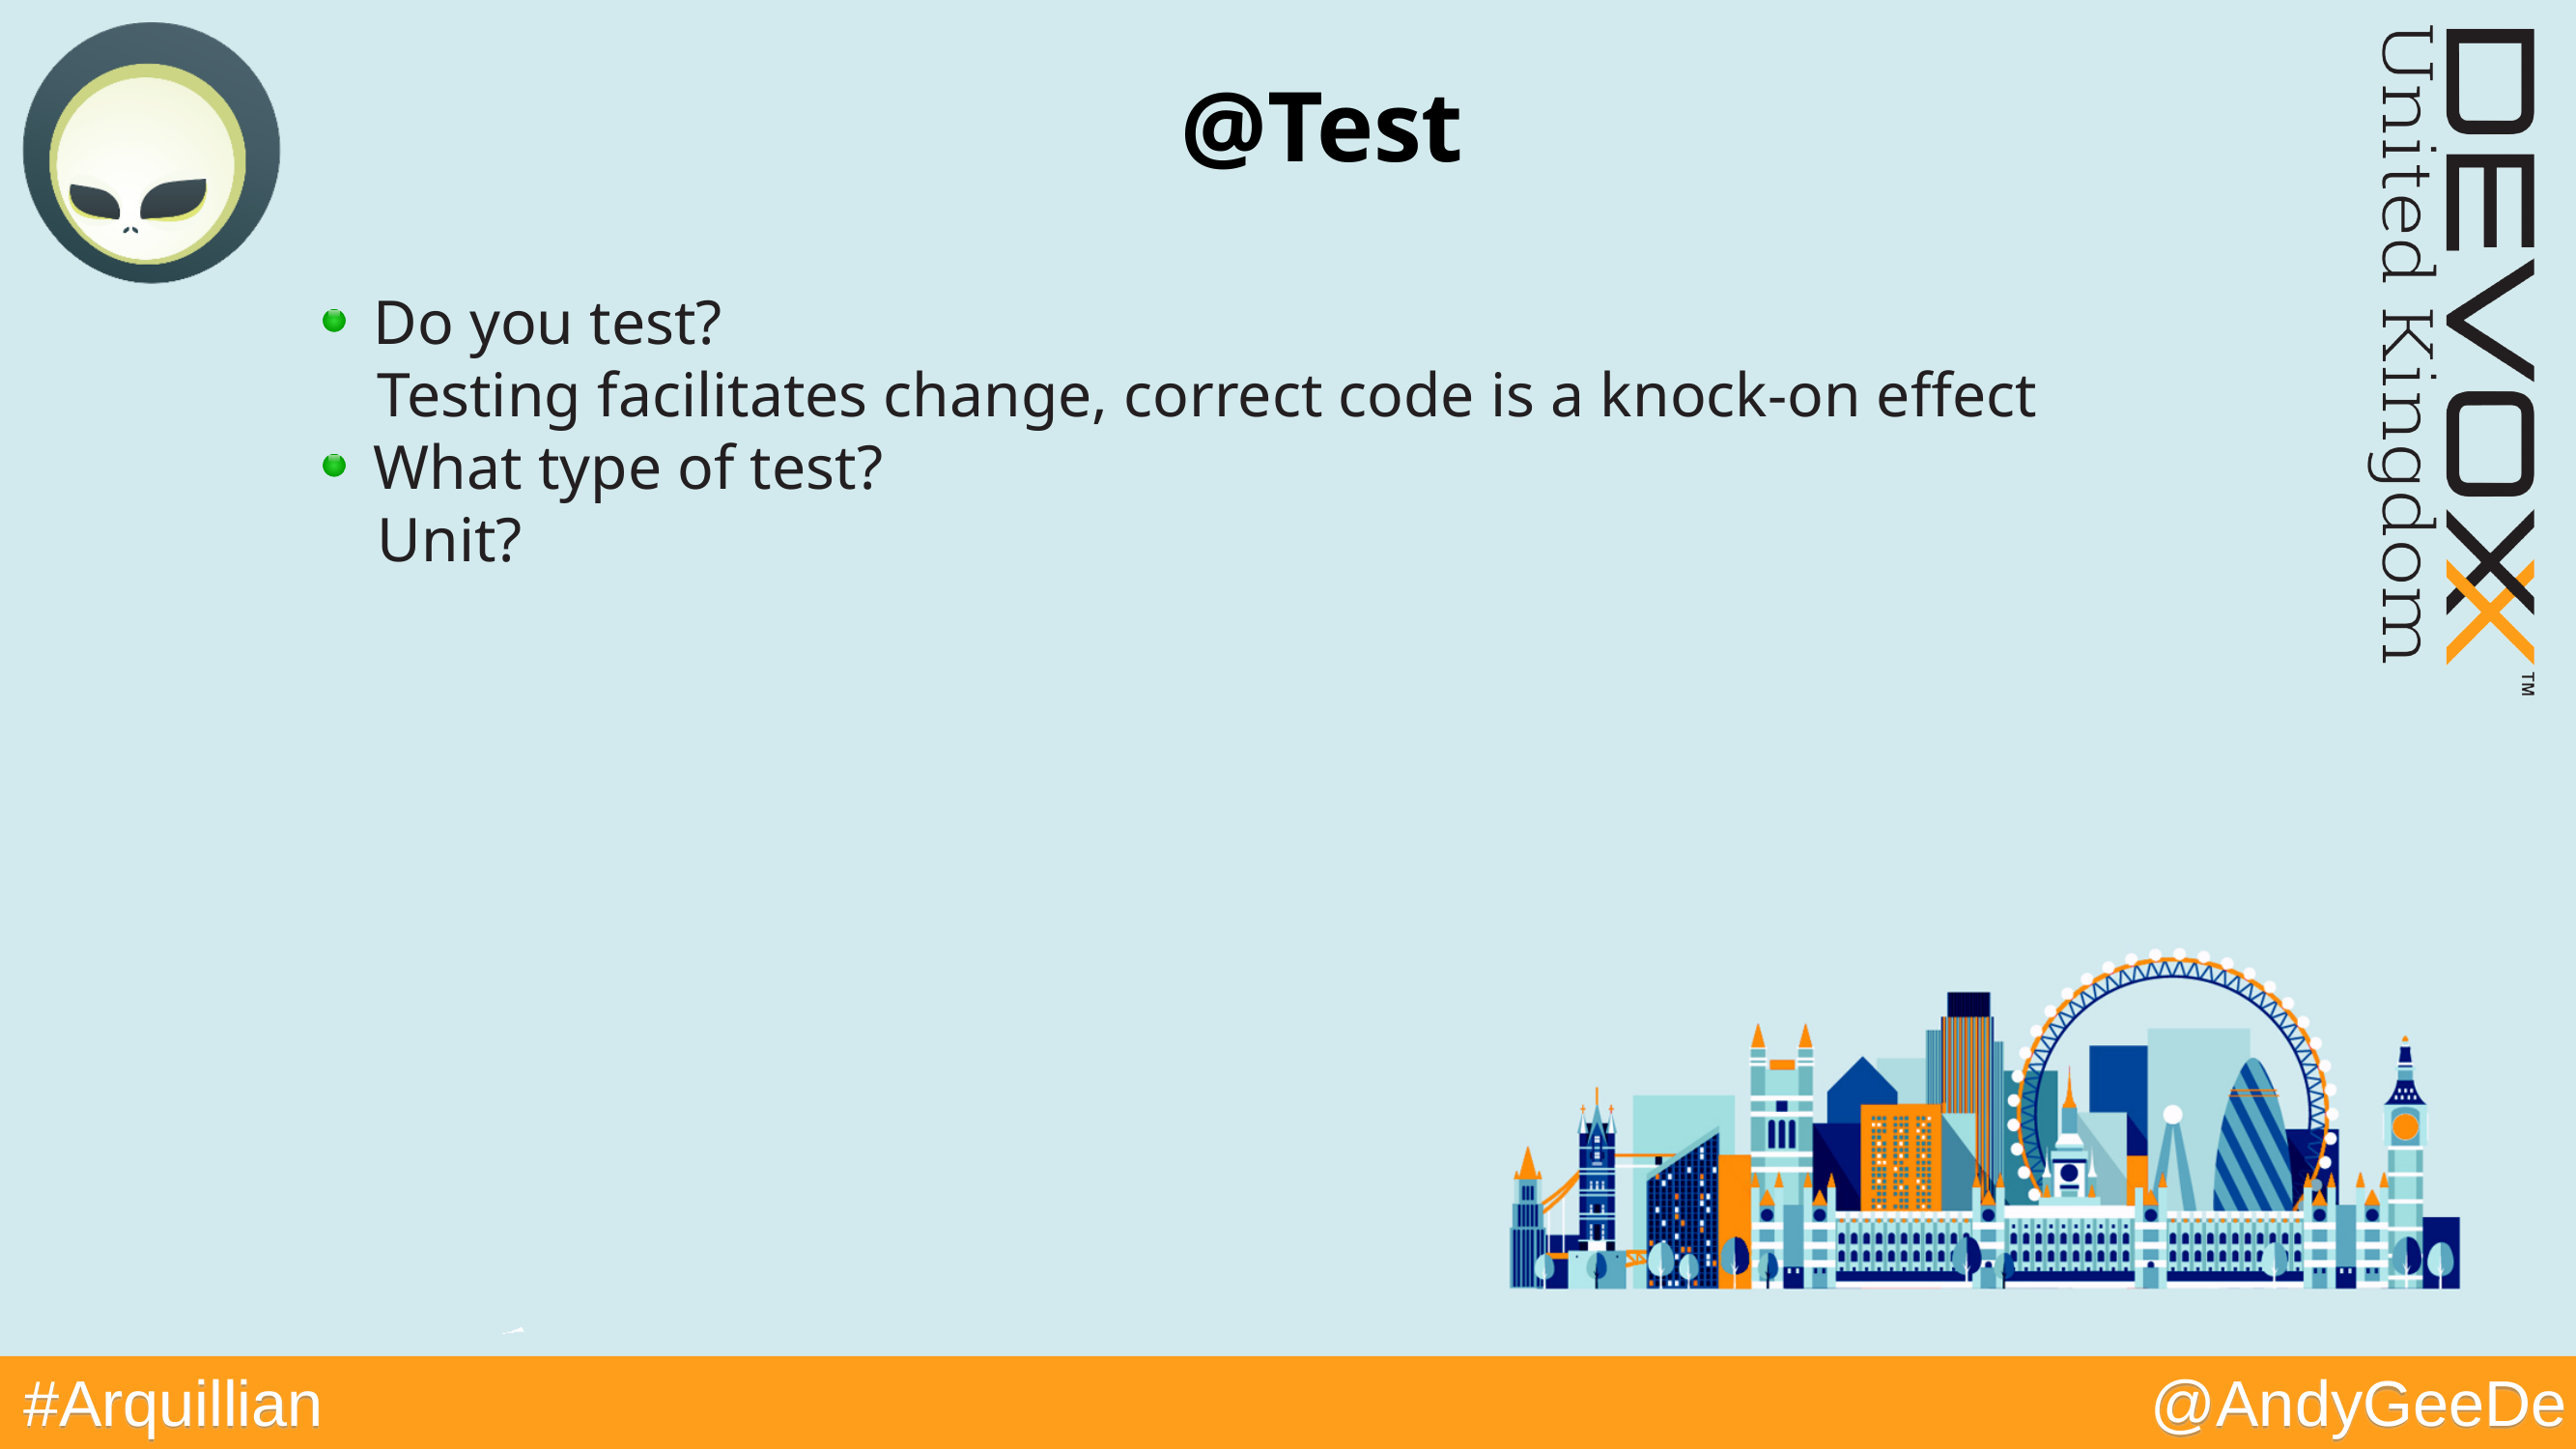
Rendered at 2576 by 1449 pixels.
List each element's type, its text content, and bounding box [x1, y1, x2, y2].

list Do you test? Testing facilitates change, correct code is a knock-on effect What type of test? Unit? [304, 284, 2394, 1229]
title @Test [197, 58, 2448, 243]
picture [0, 0, 2576, 1355]
